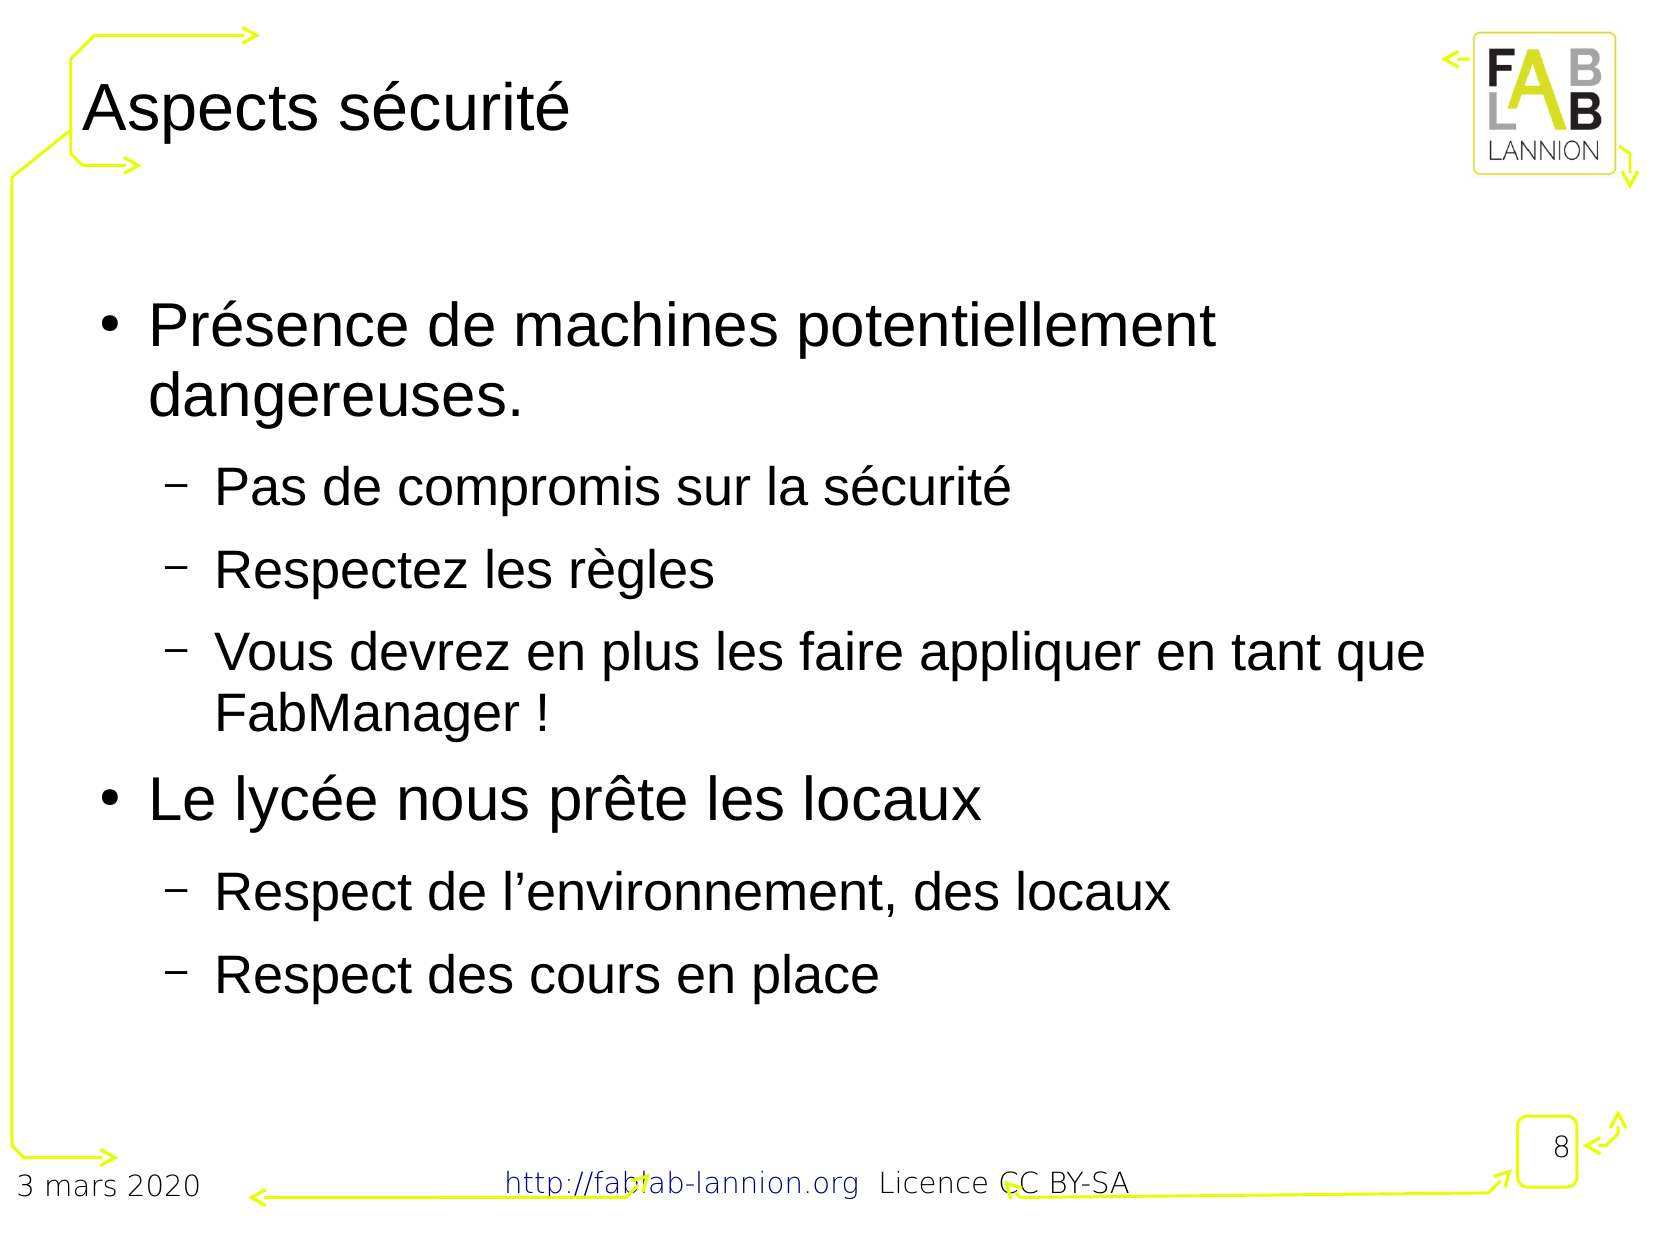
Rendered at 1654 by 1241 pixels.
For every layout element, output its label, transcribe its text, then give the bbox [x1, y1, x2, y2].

list Présence de machines potentiellement dangereuses. Pas de compromis sur la sécurité Respectez les règles Vous devrez en plus les faire appliquer en tant que FabManager ! Le lycée nous prête les locaux Respect de l’environnement, des locaux Respect des cours en place [82, 290, 1571, 1010]
picture [1470, 29, 1619, 178]
title Aspects sécurité [82, 49, 1441, 166]
